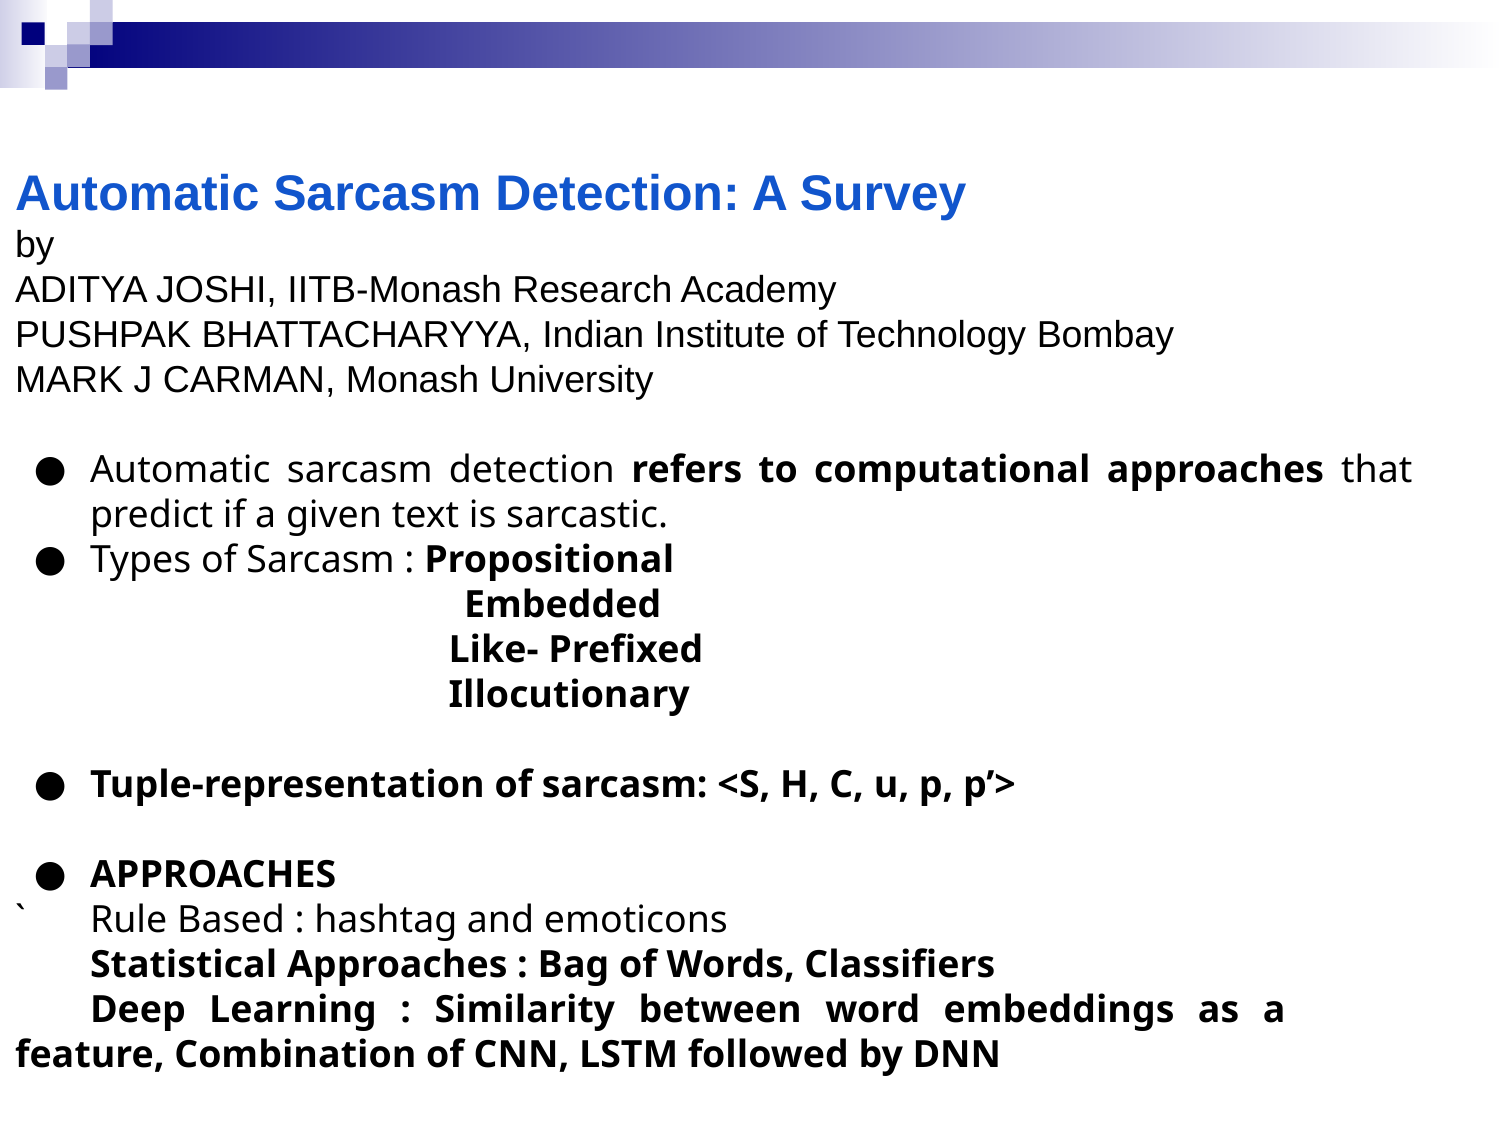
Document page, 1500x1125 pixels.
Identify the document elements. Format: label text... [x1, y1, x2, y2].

text_box Automatic Sarcasm Detection: A Survey by ADITYA JOSHI, IITB-Monash Research Academy PUSHPAK BHATTACHARYYA, Indian Institute of Technology Bombay MARK J CARMAN, Monash University Automatic sarcasm detection refers to computational approaches that predict if a given text is sarcastic. Types of Sarcasm : Propositional Embedded Like- Prefixed Illocutionary Tuple-representation of sarcasm: <S, H, C, u, p, p’> APPROACHES ` Rule Based : hashtag and emoticons Statistical Approaches : Bag of Words, Classifiers Deep Learning : Similarity between word embeddings as a feature, Combination of CNN, LSTM followed by DNN [0, 237, 1428, 1107]
